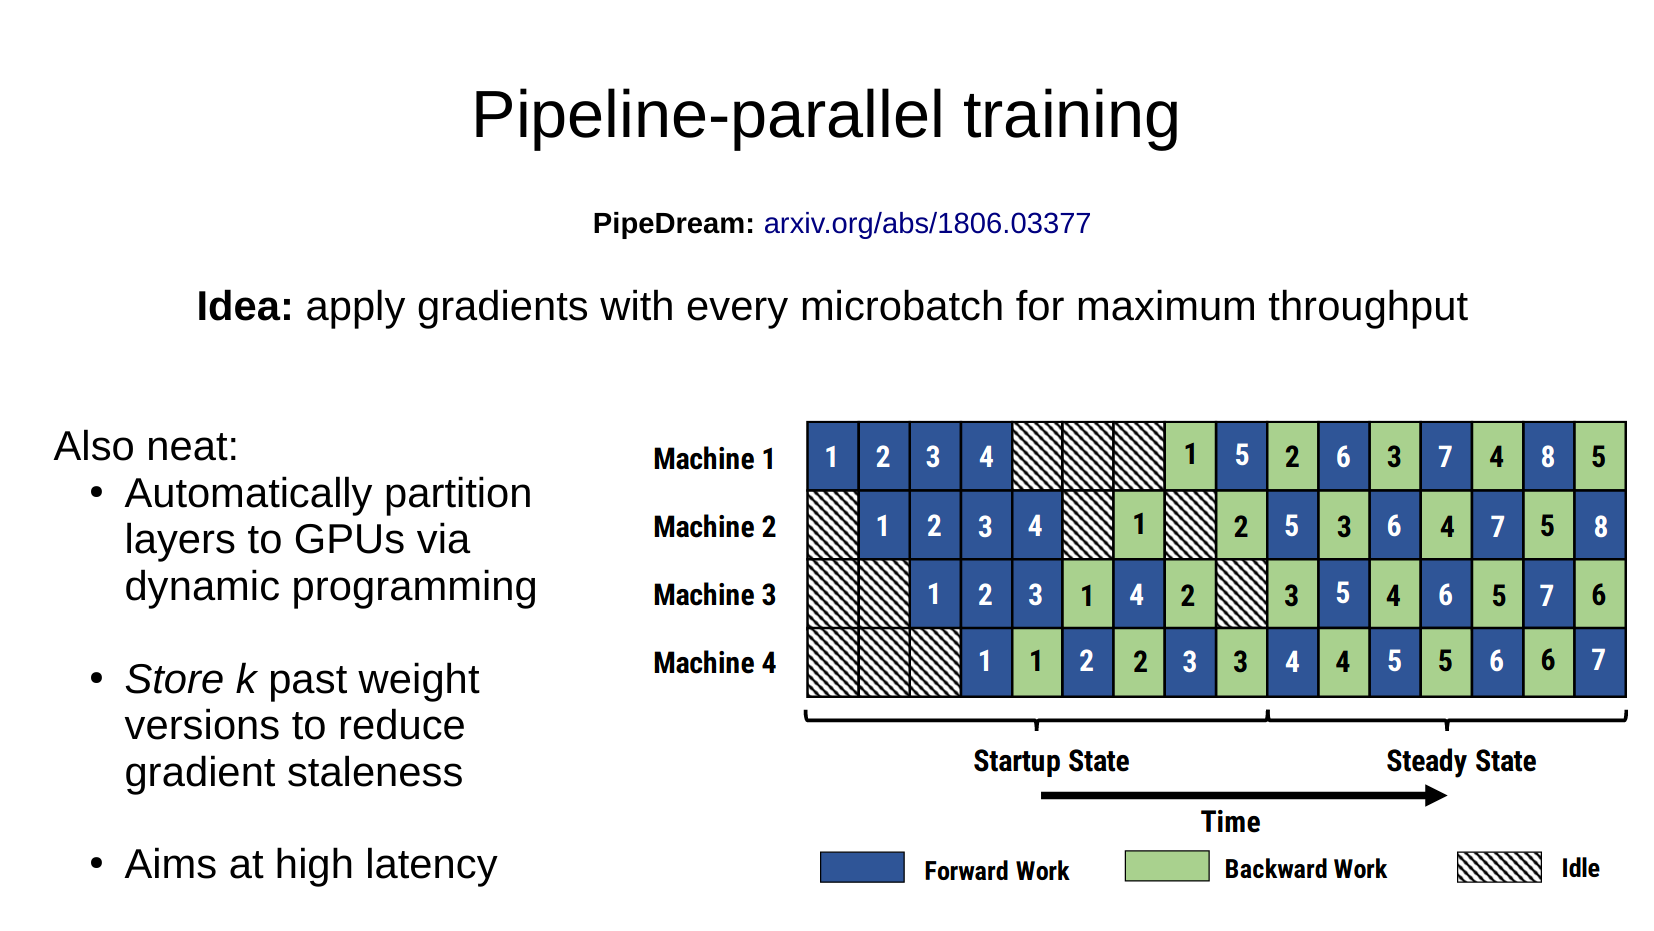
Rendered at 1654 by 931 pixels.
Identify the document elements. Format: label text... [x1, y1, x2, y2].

picture [646, 419, 1630, 900]
title Pipeline-parallel training [82, 37, 1571, 193]
text_box Idea: apply gradients with every microbatch for maximum throughput [88, 152, 1577, 693]
text_box Also neat: Automatically partition layers to GPUs via dynamic programming Store k past weight versions to reduce gradient staleness Aims at high latency [39, 415, 631, 931]
